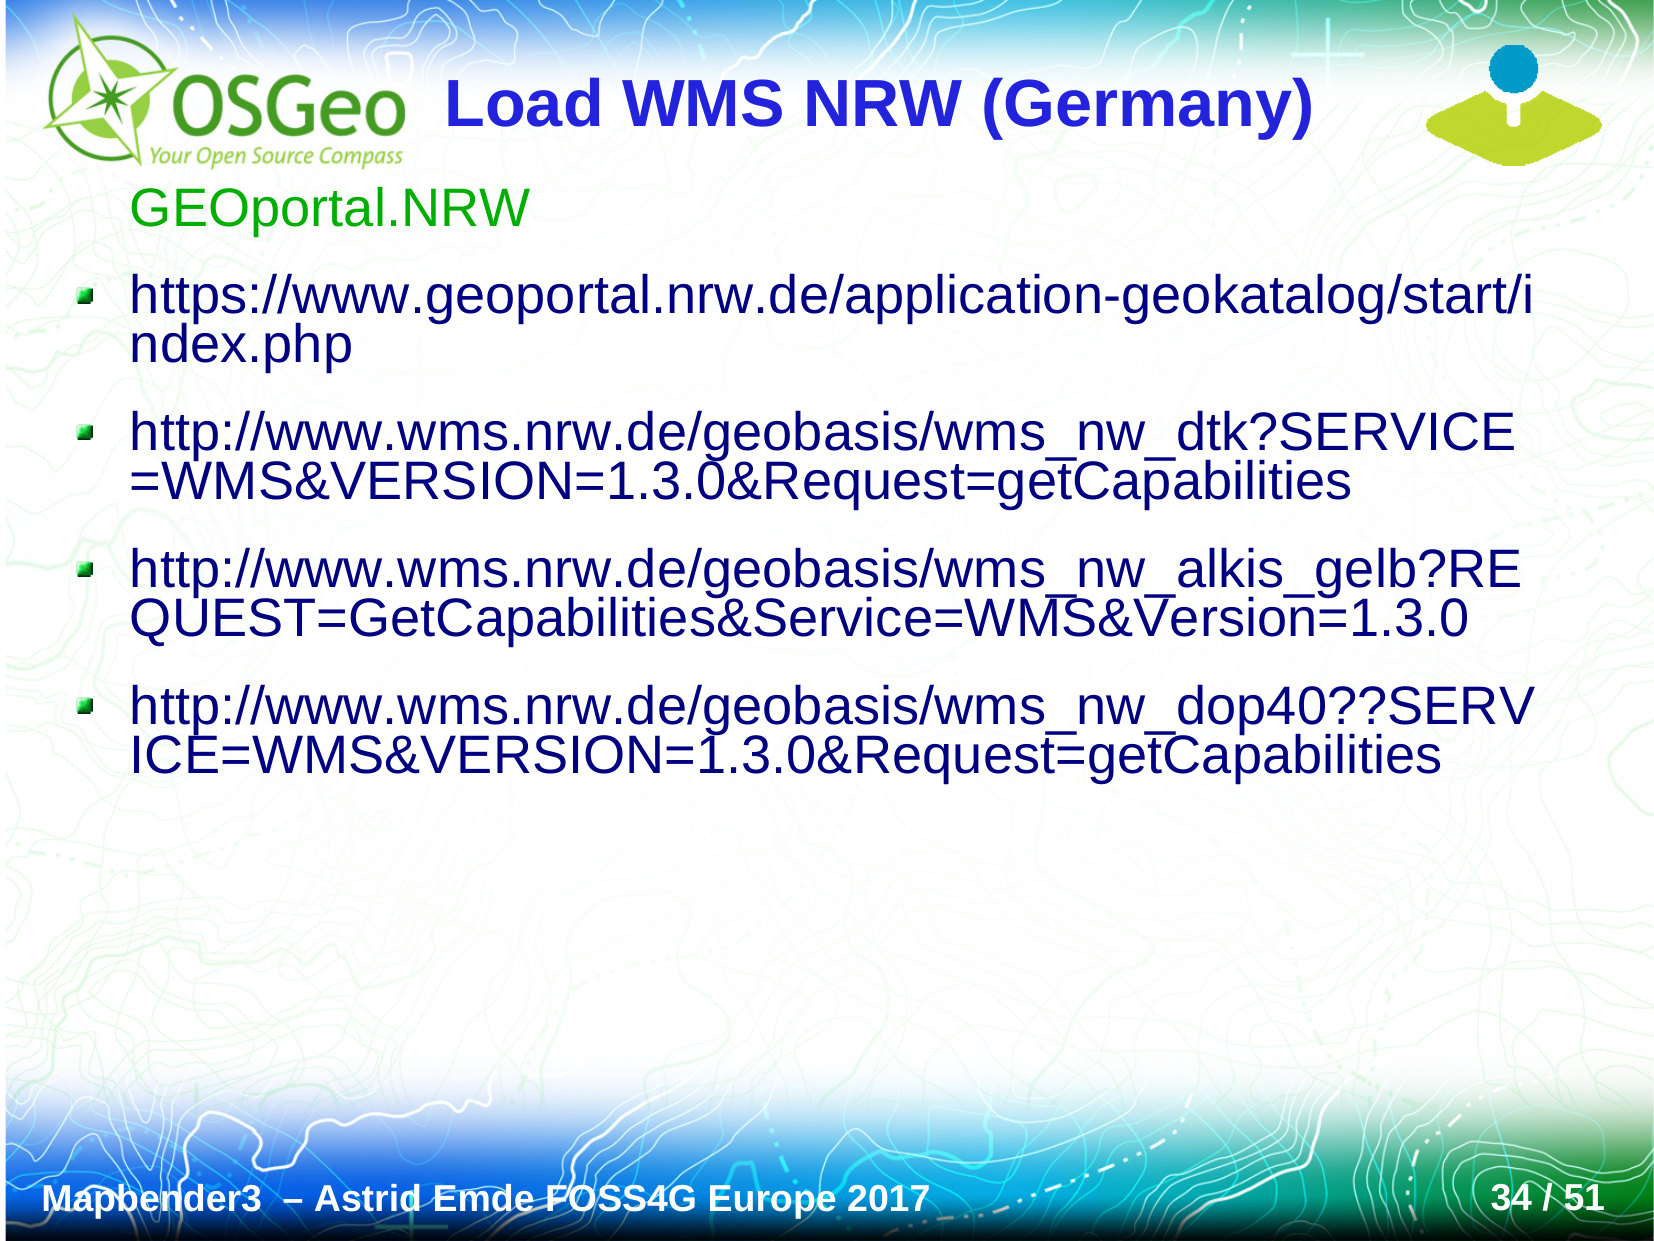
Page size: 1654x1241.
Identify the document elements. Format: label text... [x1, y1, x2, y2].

title Load WMS NRW (Germany) [135, 29, 1625, 178]
picture [5, 0, 1654, 1241]
list GEOportal.NRW https://www.geoportal.nrw.de/application-geokatalog/start/index.php http://www.wms.nrw.de/geobasis/wms_nw_dtk?SERVICE=WMS&VERSION=1.3.0&Request=getCapabilities http://www.wms.nrw.de/geobasis/wms_nw_alkis_gelb?REQUEST=GetCapabilities&Service=WMS&Version=1.3.0 http://www.wms.nrw.de/geobasis/wms_nw_dop40??SERVICE=WMS&VERSION=1.3.0&Request=getCapabilities [59, 177, 1548, 981]
